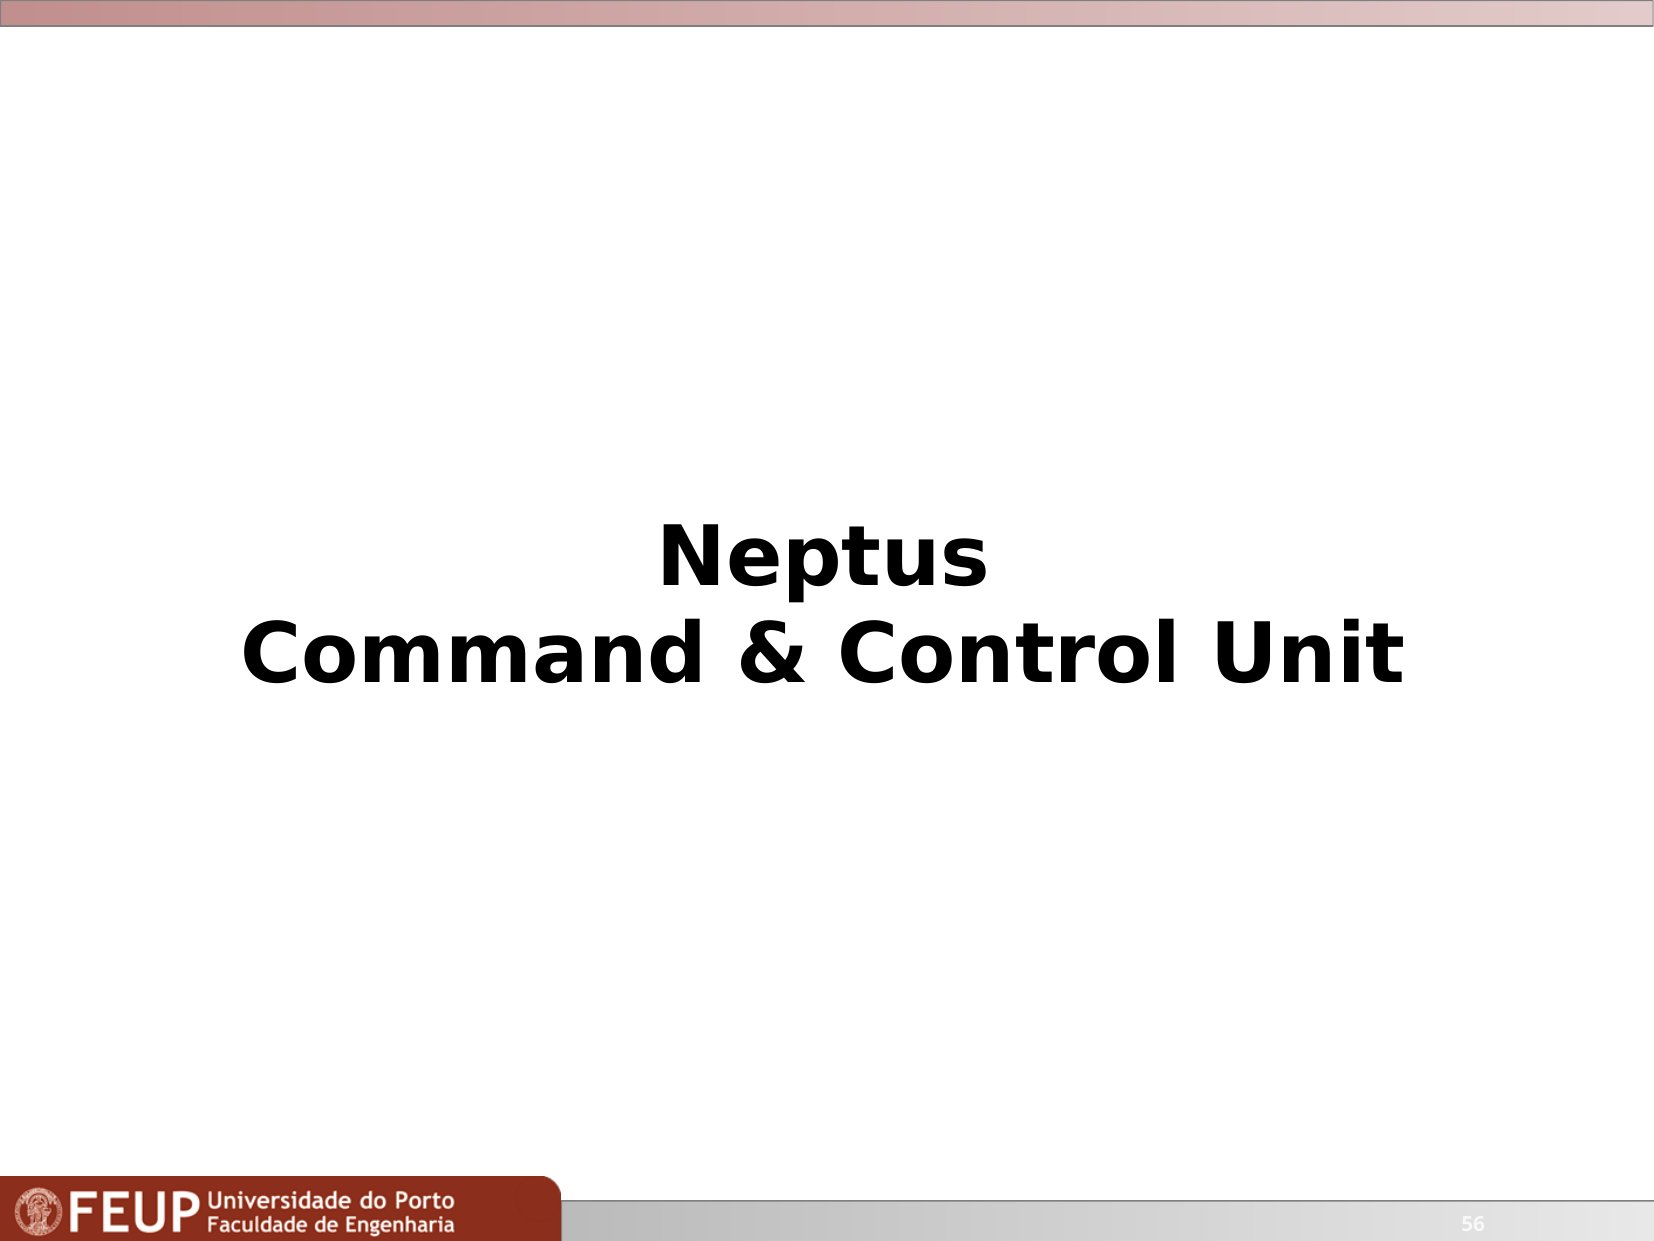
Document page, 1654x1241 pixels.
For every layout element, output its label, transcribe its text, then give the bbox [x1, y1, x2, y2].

subtitle Neptus Command & Control Unit [64, 70, 1582, 1140]
picture [0, 1176, 561, 1241]
